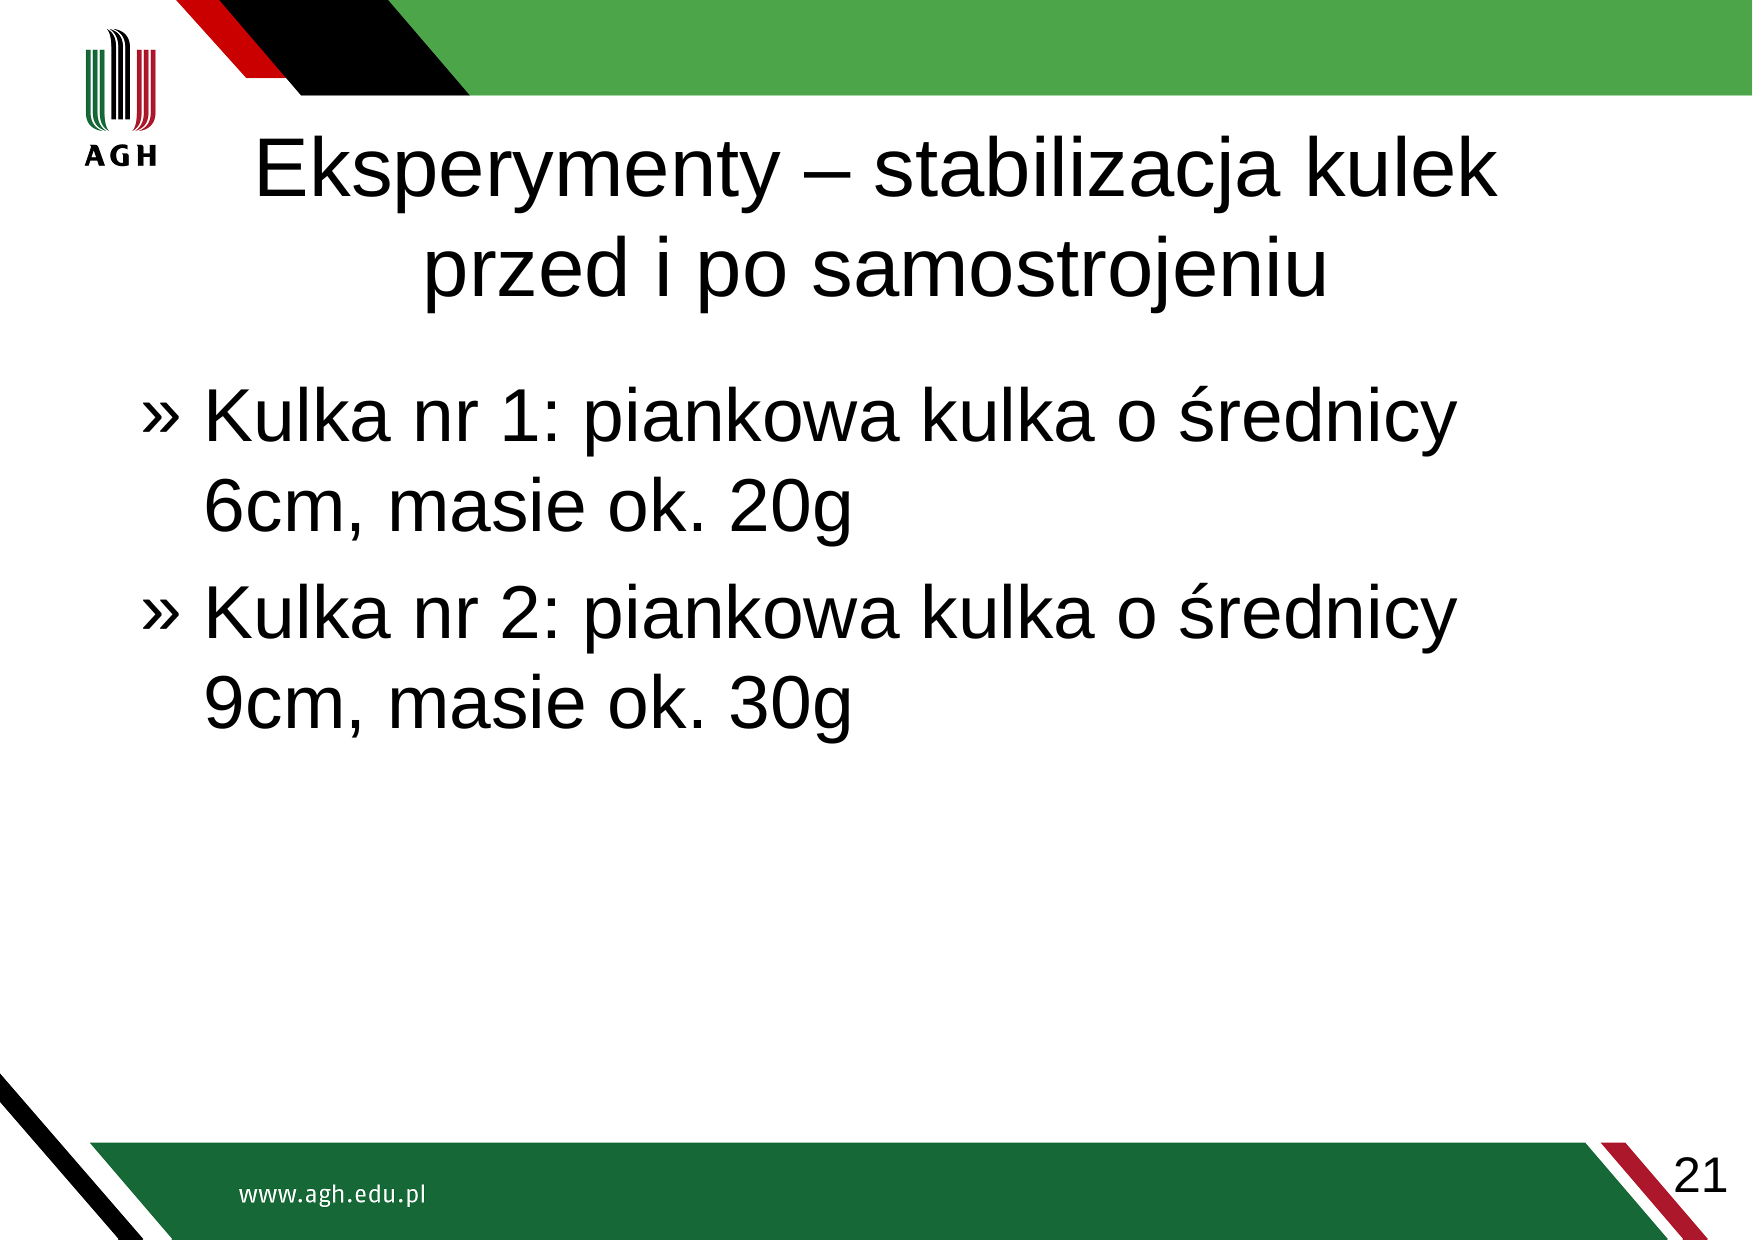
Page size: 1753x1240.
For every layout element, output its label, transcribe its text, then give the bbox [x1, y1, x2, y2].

title Eksperymenty – stabilizacja kulek przed i po samostrojeniu [131, 105, 1622, 323]
list Kulka nr 1: piankowa kulka o średnicy 6cm, masie ok. 20g Kulka nr 2: piankowa kulka o średnicy 9cm, masie ok. 30g [131, 358, 1622, 1103]
picture [0, 0, 1753, 1240]
